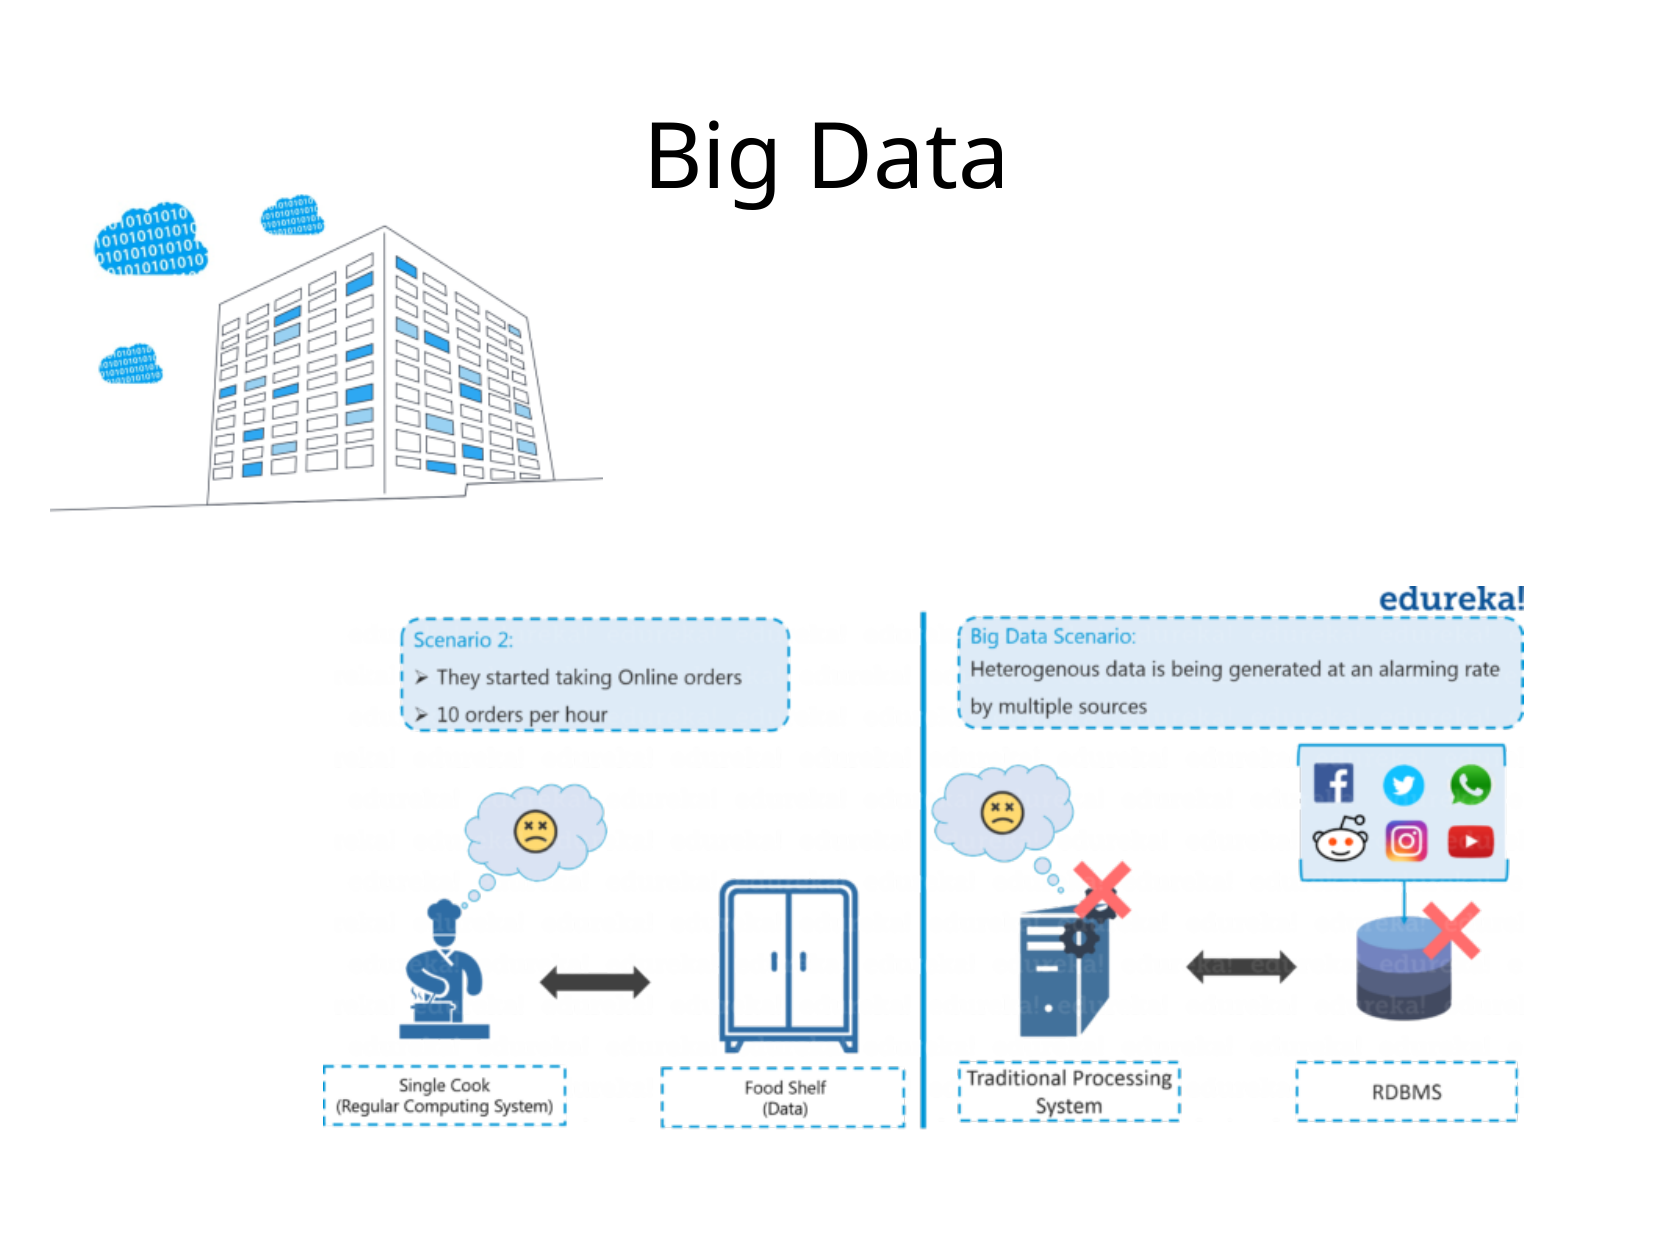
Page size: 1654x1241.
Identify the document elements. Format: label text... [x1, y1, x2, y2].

picture [323, 586, 1524, 1134]
title Big Data [82, 49, 1571, 257]
picture [50, 165, 603, 520]
